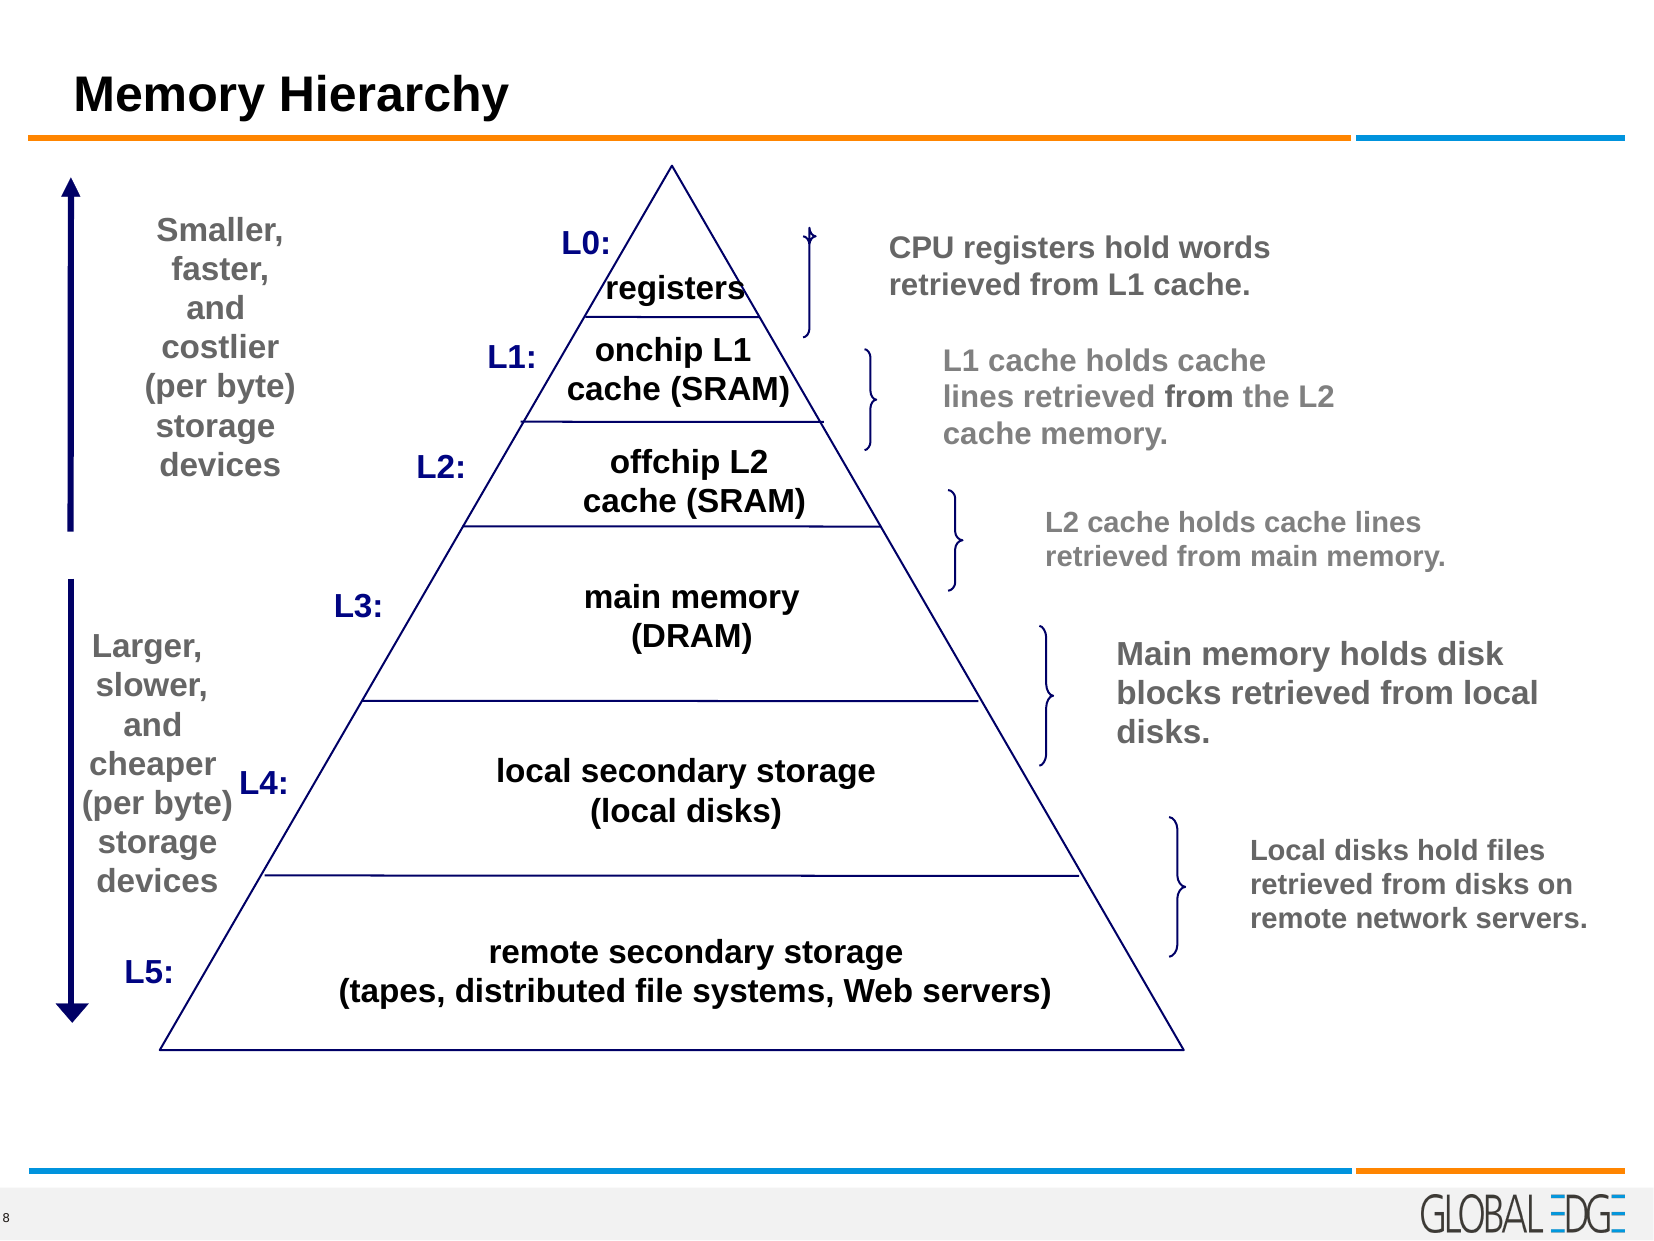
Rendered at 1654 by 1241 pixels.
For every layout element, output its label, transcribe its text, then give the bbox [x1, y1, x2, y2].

text_box Local disks hold files [1249, 833, 1555, 868]
text_box costlier [161, 328, 280, 367]
text_box Memory Hierarchy [73, 66, 510, 123]
text_box storage [97, 823, 218, 862]
text_box registers [605, 269, 746, 313]
text_box retrieved from L1 cache. [888, 266, 1252, 308]
text_box off­chip L2 [609, 443, 769, 482]
text_box and [186, 289, 255, 328]
text_box L4: [239, 764, 289, 808]
text_box Larger, [91, 627, 224, 672]
text_box slower, [95, 666, 220, 711]
text_box local secondary storage [496, 753, 877, 797]
text_box cache memory. [942, 416, 1172, 457]
text_box [0, 0, 1654, 1241]
text_box L0: [561, 224, 612, 268]
text_box remote secondary storage [488, 933, 905, 972]
text_box blocks retrieved from local [1116, 674, 1549, 718]
text_box CPU registers hold words [888, 230, 1281, 271]
text_box devices [96, 862, 219, 906]
text_box L1: [487, 339, 538, 383]
text_box on­chip L1 [594, 331, 752, 370]
text_box (local disks) [590, 791, 783, 836]
text_box L5: [124, 953, 175, 997]
text_box cache (SRAM) [582, 482, 807, 526]
text_box L2: [416, 449, 467, 493]
text_box retrieved from disks on [1249, 868, 1583, 902]
text_box and [123, 706, 192, 745]
text_box main memory [583, 578, 801, 622]
text_box (per byte) [81, 784, 234, 828]
text_box disks. [1116, 713, 1211, 757]
text_box cache (SRAM) [566, 370, 791, 415]
text_box lines retrieved from the L2 [942, 379, 1344, 421]
text_box (per byte) [144, 367, 296, 406]
text_box L3: [333, 587, 384, 631]
text_box L1 cache holds cache [942, 342, 1276, 379]
text_box (tapes, distributed file systems, Web servers) [338, 972, 1054, 1016]
text_box 8 [2, 1210, 11, 1226]
text_box retrieved from main memory. [1045, 540, 1450, 579]
text_box (DRAM) [631, 617, 753, 661]
text_box storage [155, 407, 286, 445]
text_box faster, [171, 250, 270, 289]
text_box cheaper [89, 745, 227, 784]
text_box devices [159, 446, 282, 484]
text_box Main memory holds disk [1116, 635, 1514, 674]
picture [1421, 1194, 1625, 1233]
text_box remote network servers. [1249, 902, 1589, 941]
text_box L2 cache holds cache lines [1045, 506, 1431, 540]
text_box Smaller, [156, 211, 285, 250]
